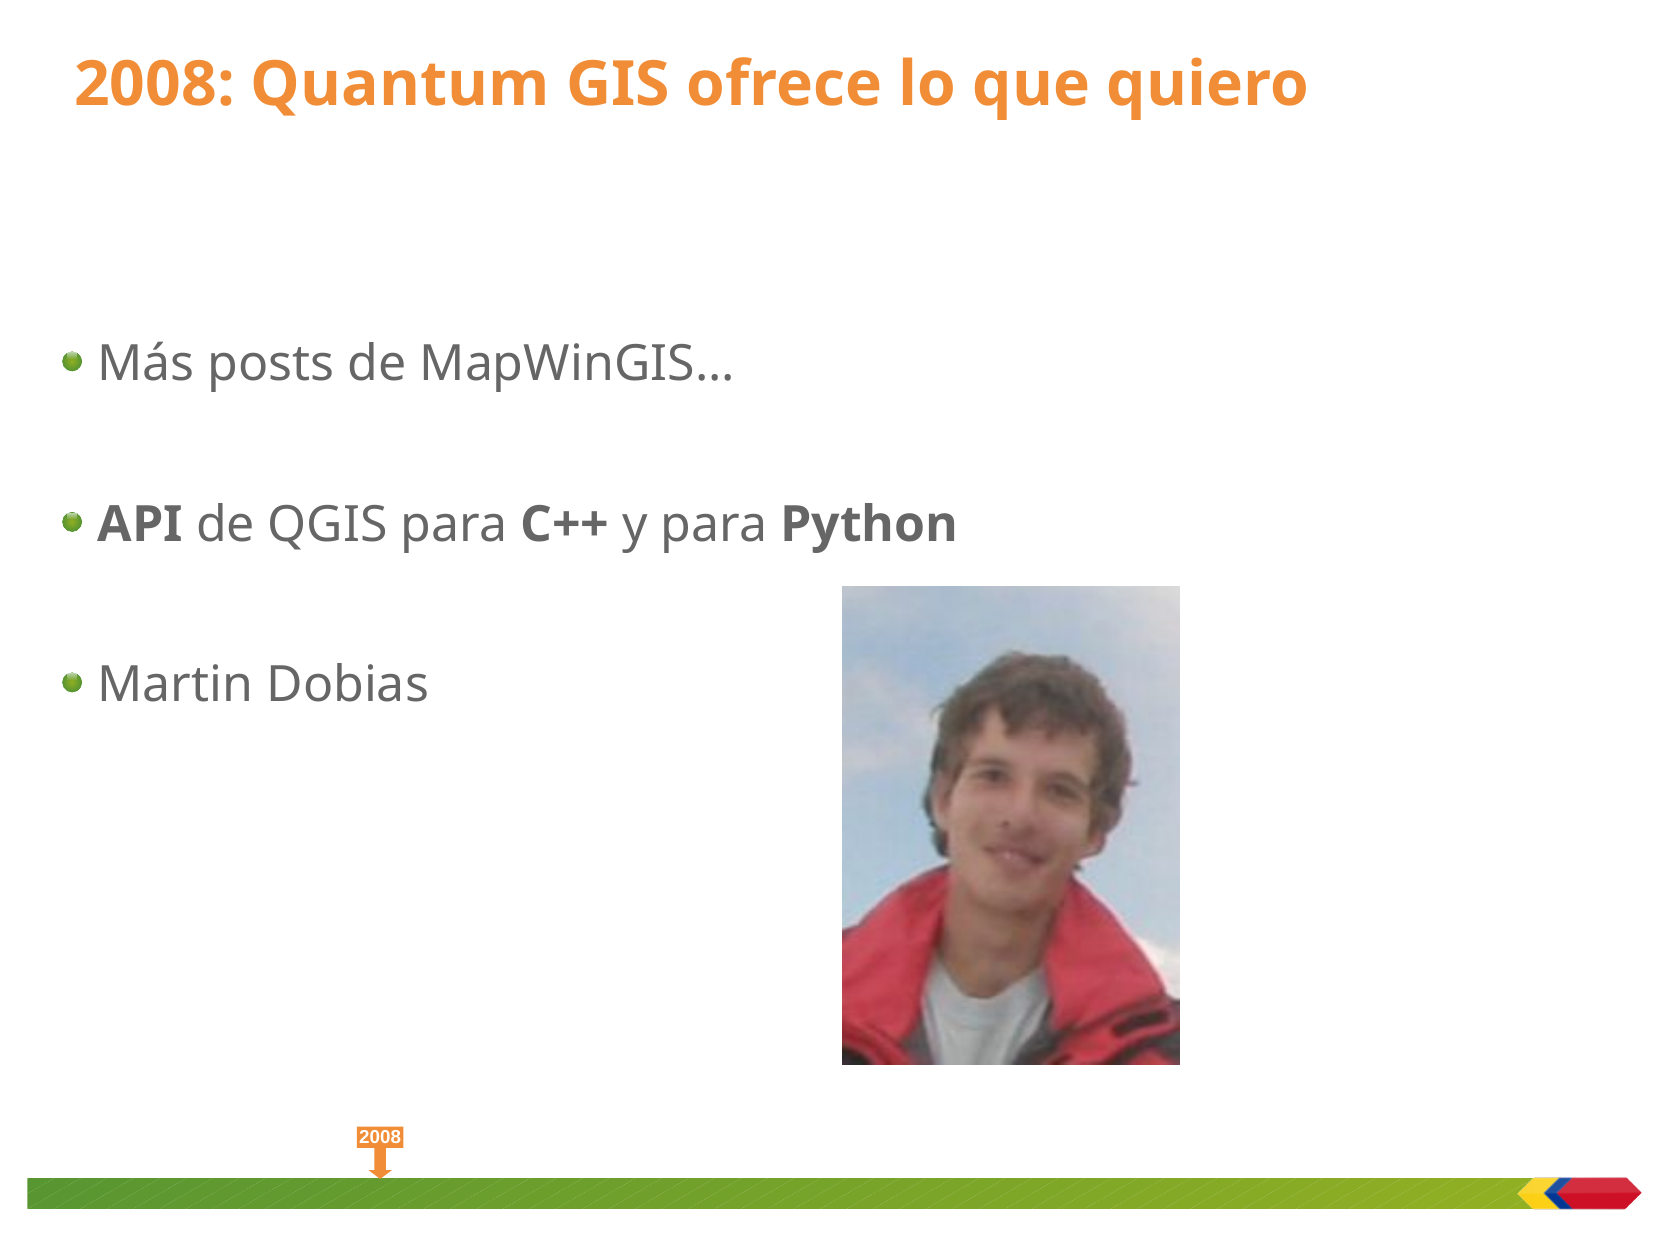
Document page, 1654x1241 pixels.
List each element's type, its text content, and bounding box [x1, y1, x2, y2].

title 2008: Quantum GIS ofrece lo que quiero [74, 45, 1599, 118]
picture [1517, 1131, 1642, 1241]
picture [842, 586, 1180, 1065]
text_box Más posts de MapWinGIS... API de QGIS para C++ y para Python Martin Dobias [46, 159, 1605, 996]
text_box [27, 1178, 1532, 1209]
text_box 2008 [356, 1126, 404, 1179]
